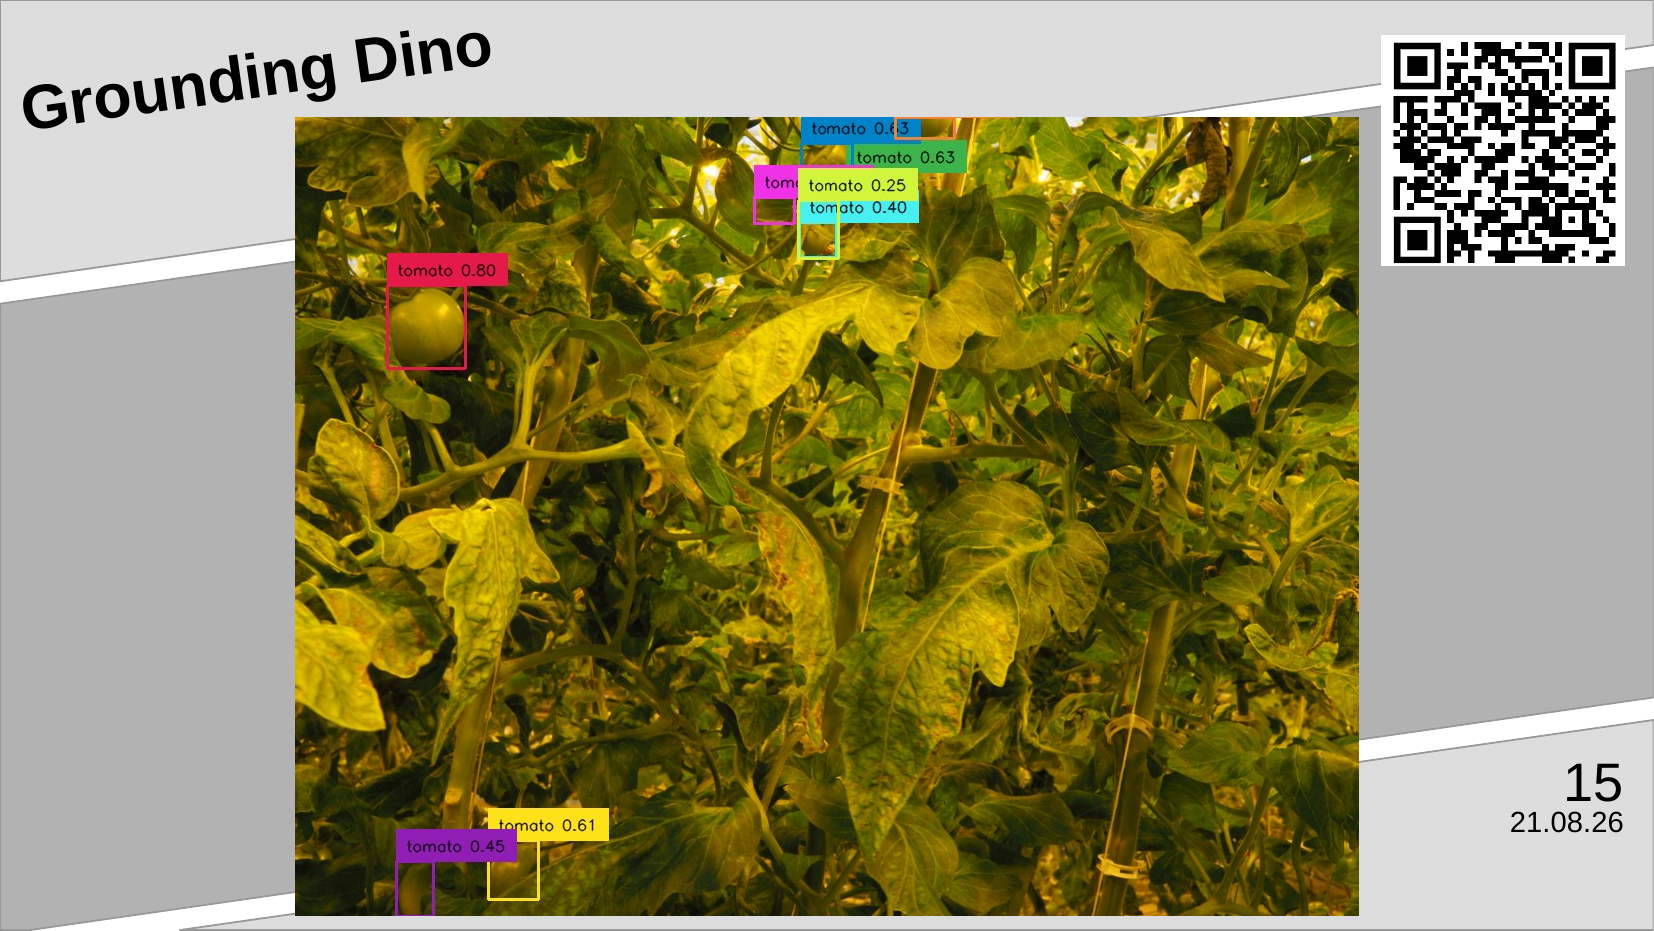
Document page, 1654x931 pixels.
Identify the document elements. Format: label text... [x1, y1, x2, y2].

picture [295, 117, 1359, 916]
picture [875, 117, 885, 135]
title Grounding Dino [14, 0, 561, 161]
picture [845, 124, 864, 135]
picture [807, 125, 829, 137]
picture [1381, 35, 1625, 266]
picture [832, 126, 840, 132]
